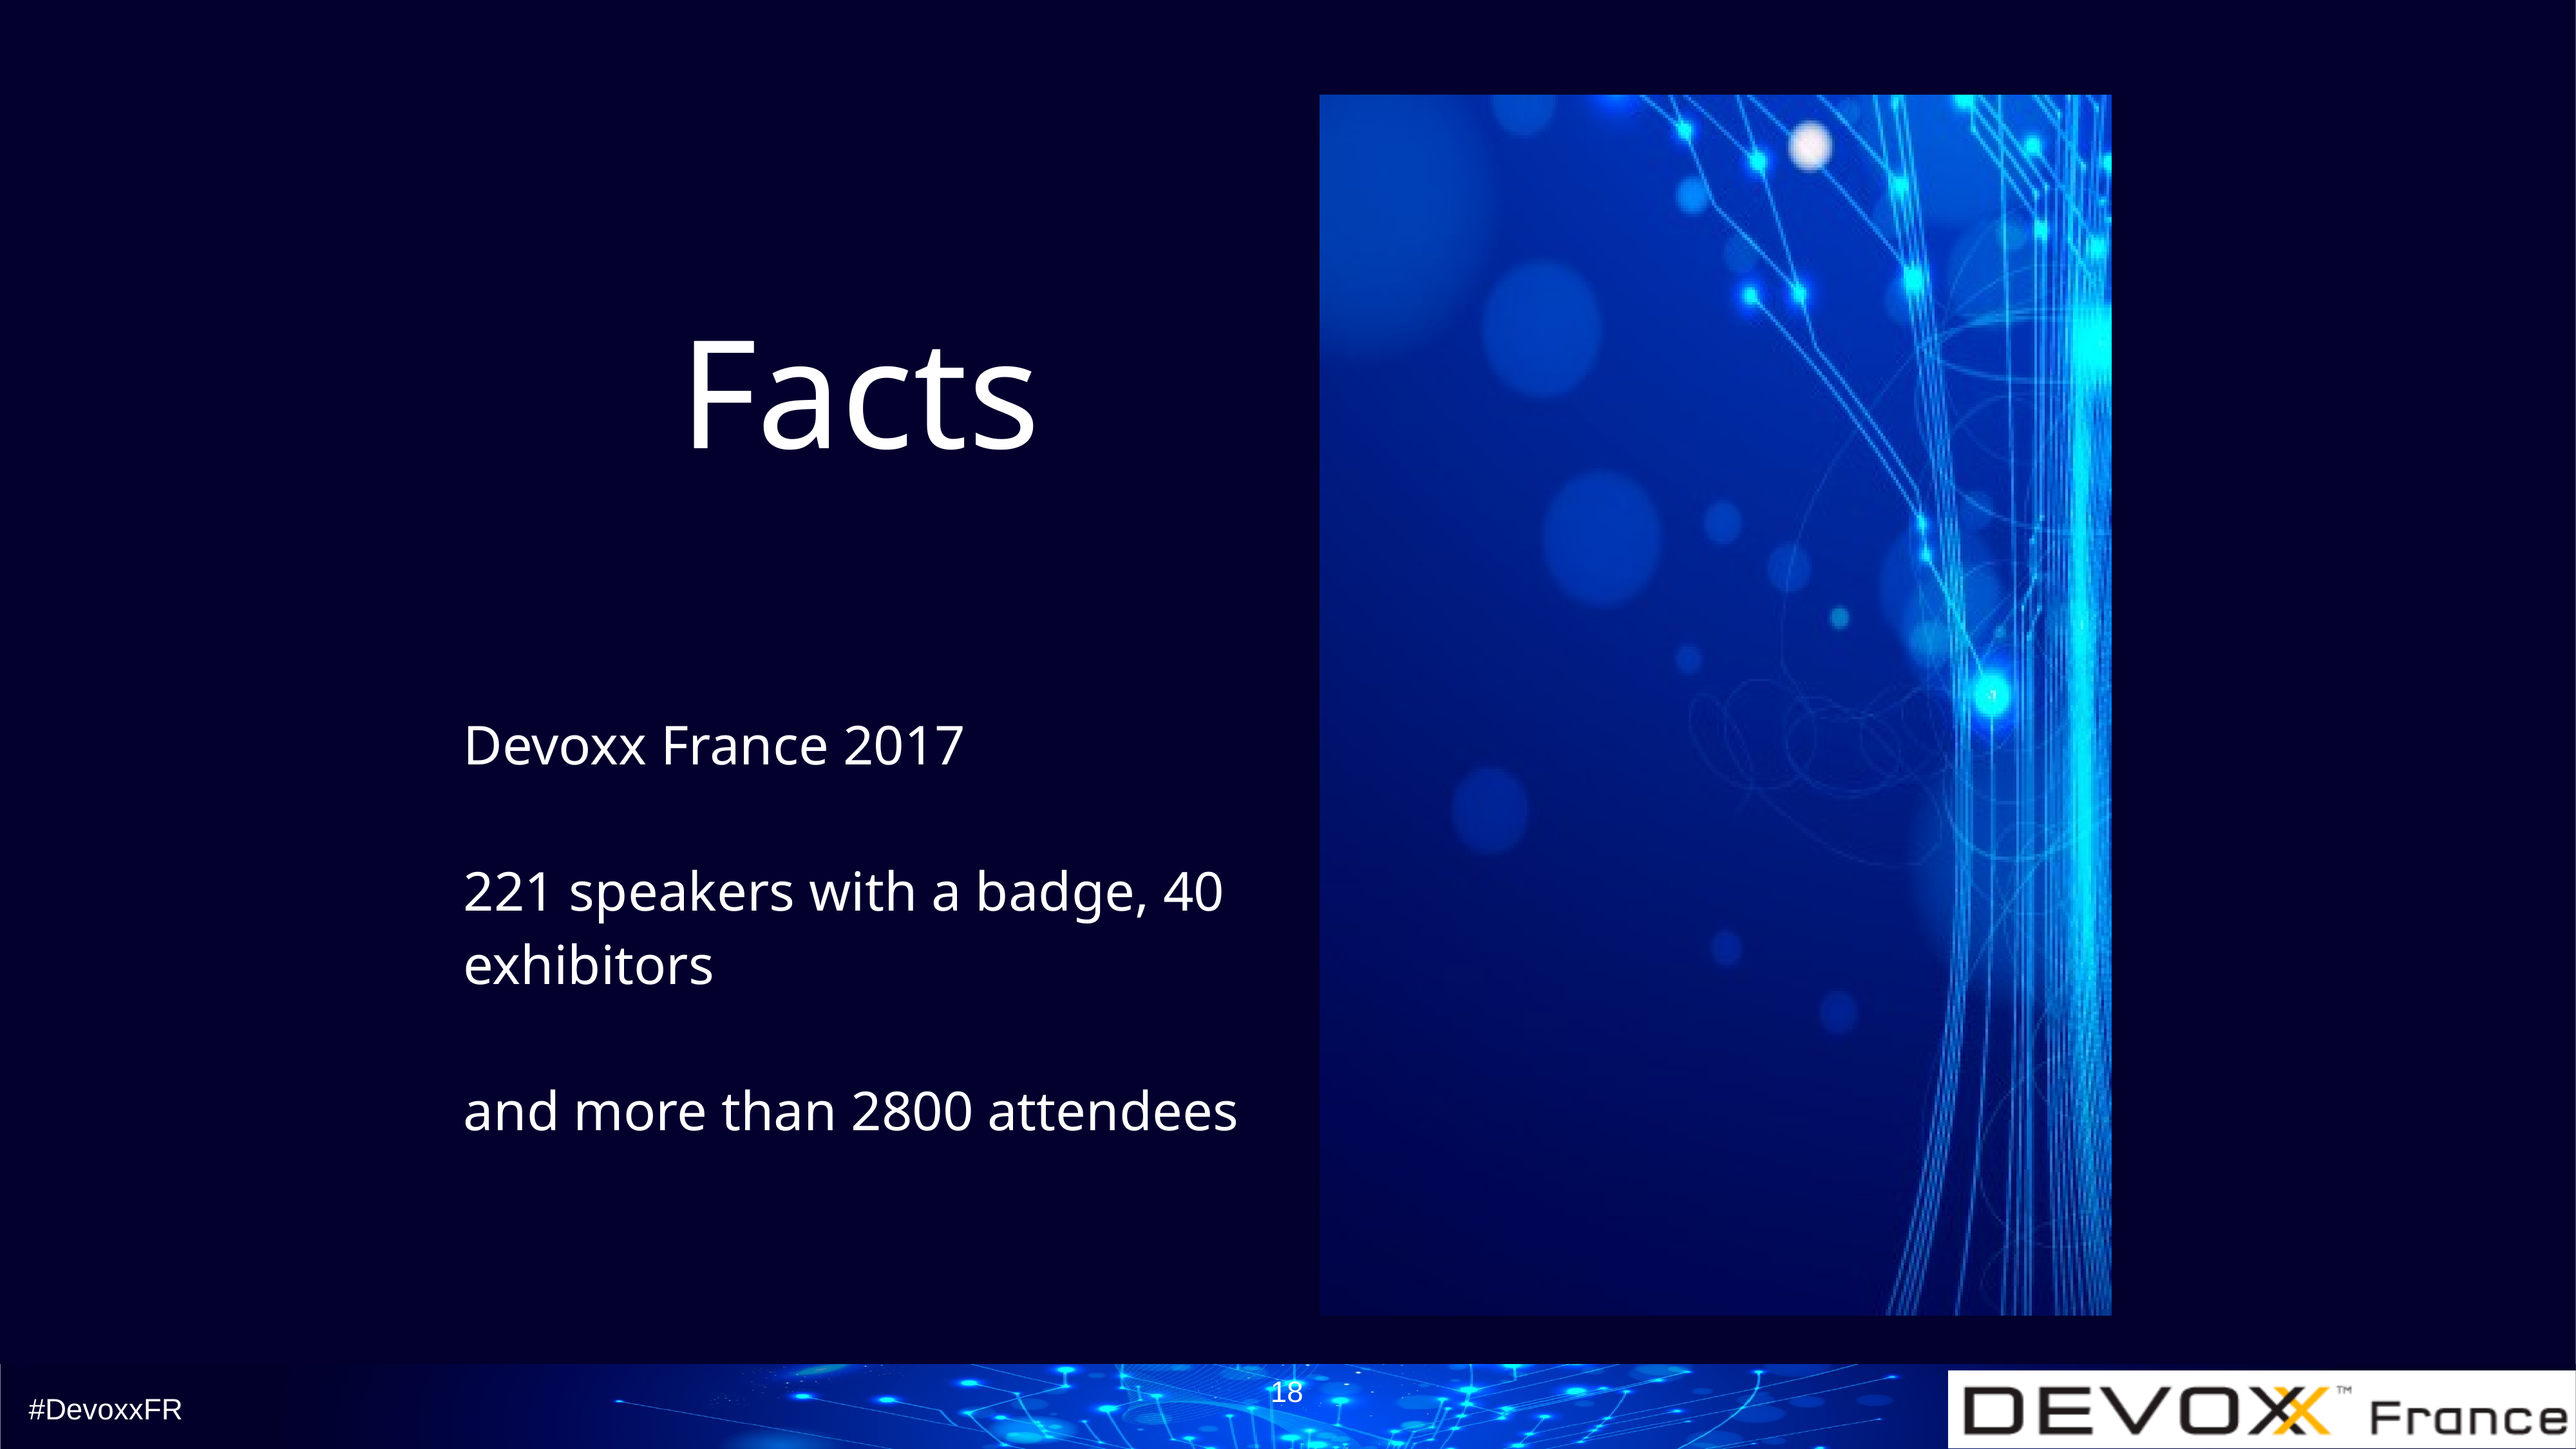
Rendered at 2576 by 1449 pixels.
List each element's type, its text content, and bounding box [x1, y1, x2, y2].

title Facts [463, 94, 1256, 687]
list Devoxx France 2017 221 speakers with a badge, 40 exhibitors and more than 2800 attendees [463, 707, 1256, 1319]
picture [2081, 296, 2085, 301]
picture [2087, 265, 2098, 275]
picture [0, 1364, 2576, 1449]
slide_number 18 [1264, 1375, 1310, 1427]
picture [1320, 95, 2112, 1316]
picture [1309, 1442, 1326, 1449]
picture [2105, 156, 2112, 169]
